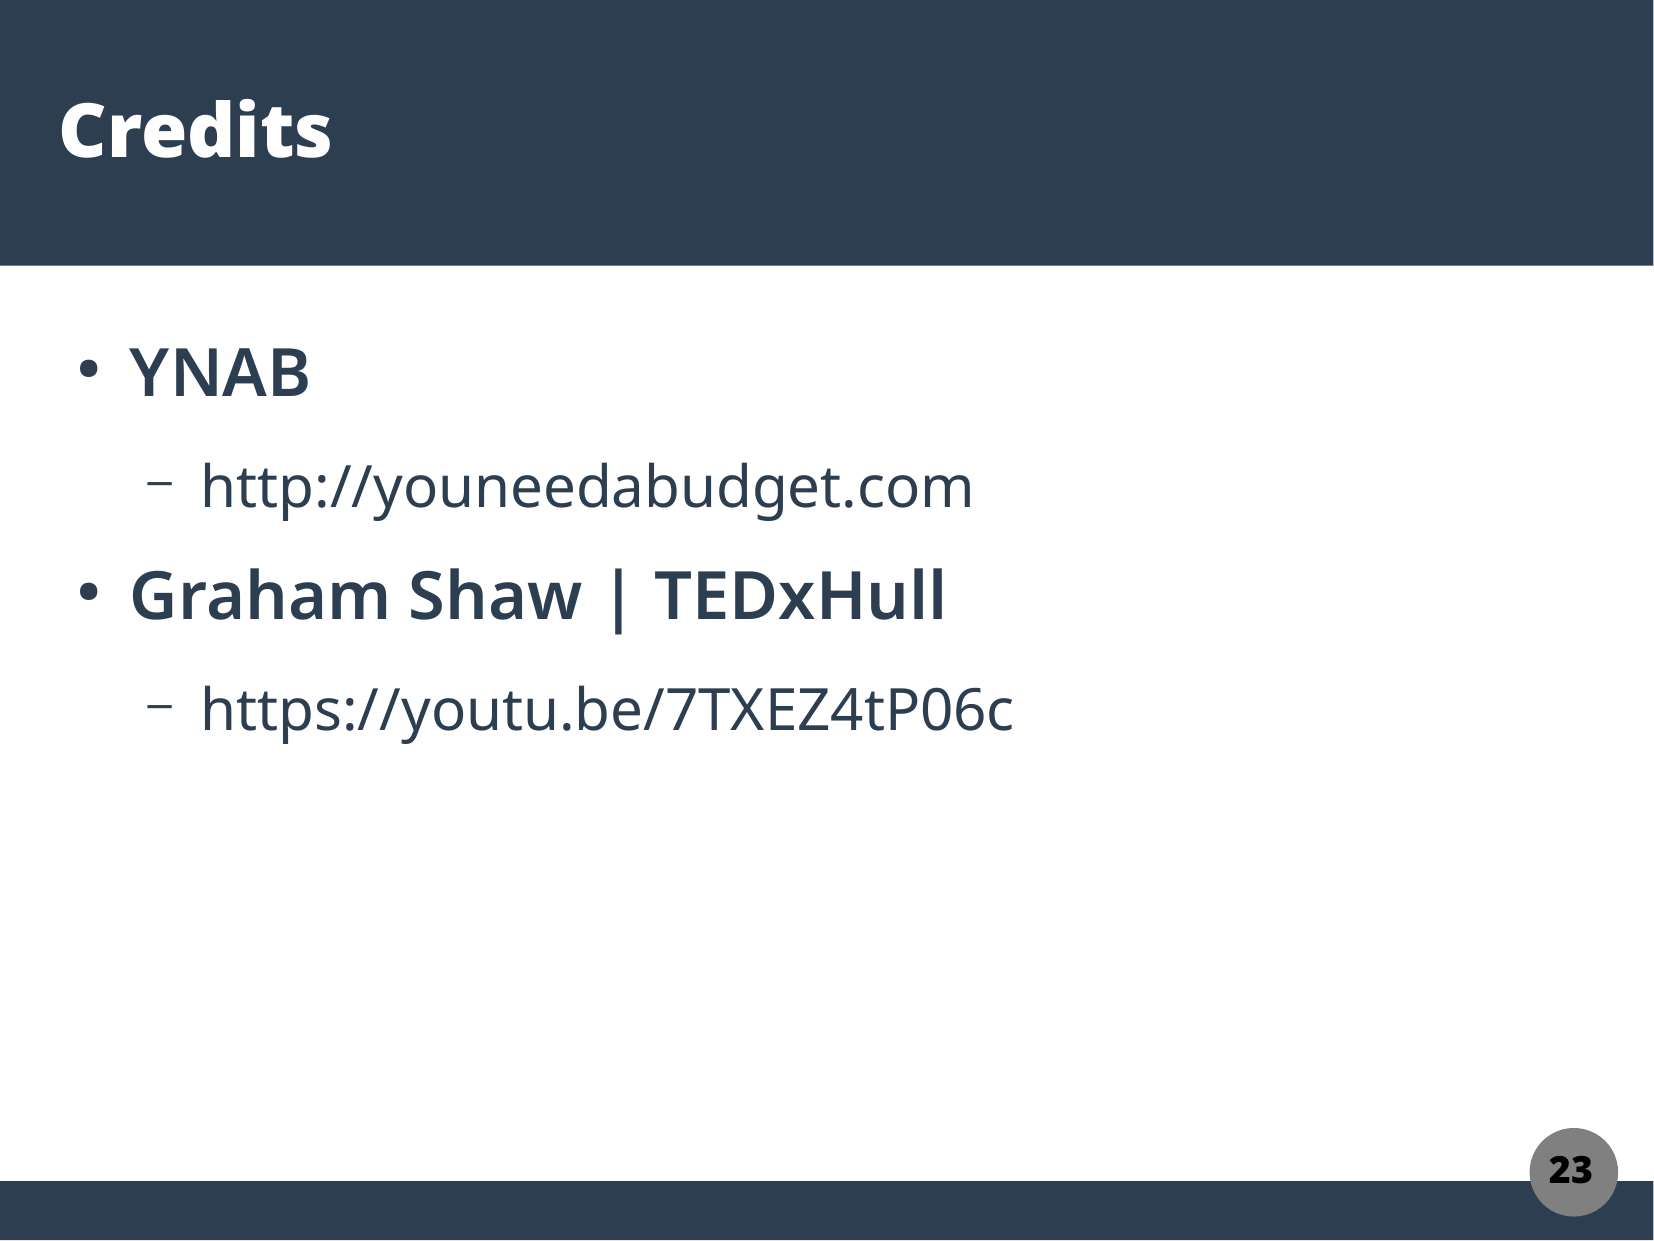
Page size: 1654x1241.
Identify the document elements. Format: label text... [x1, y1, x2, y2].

title Credits [59, 49, 1595, 207]
list YNAB http://youneedabudget.com Graham Shaw | TEDxHull https://youtu.be/7TXEZ4tP06c [59, 324, 1595, 1152]
